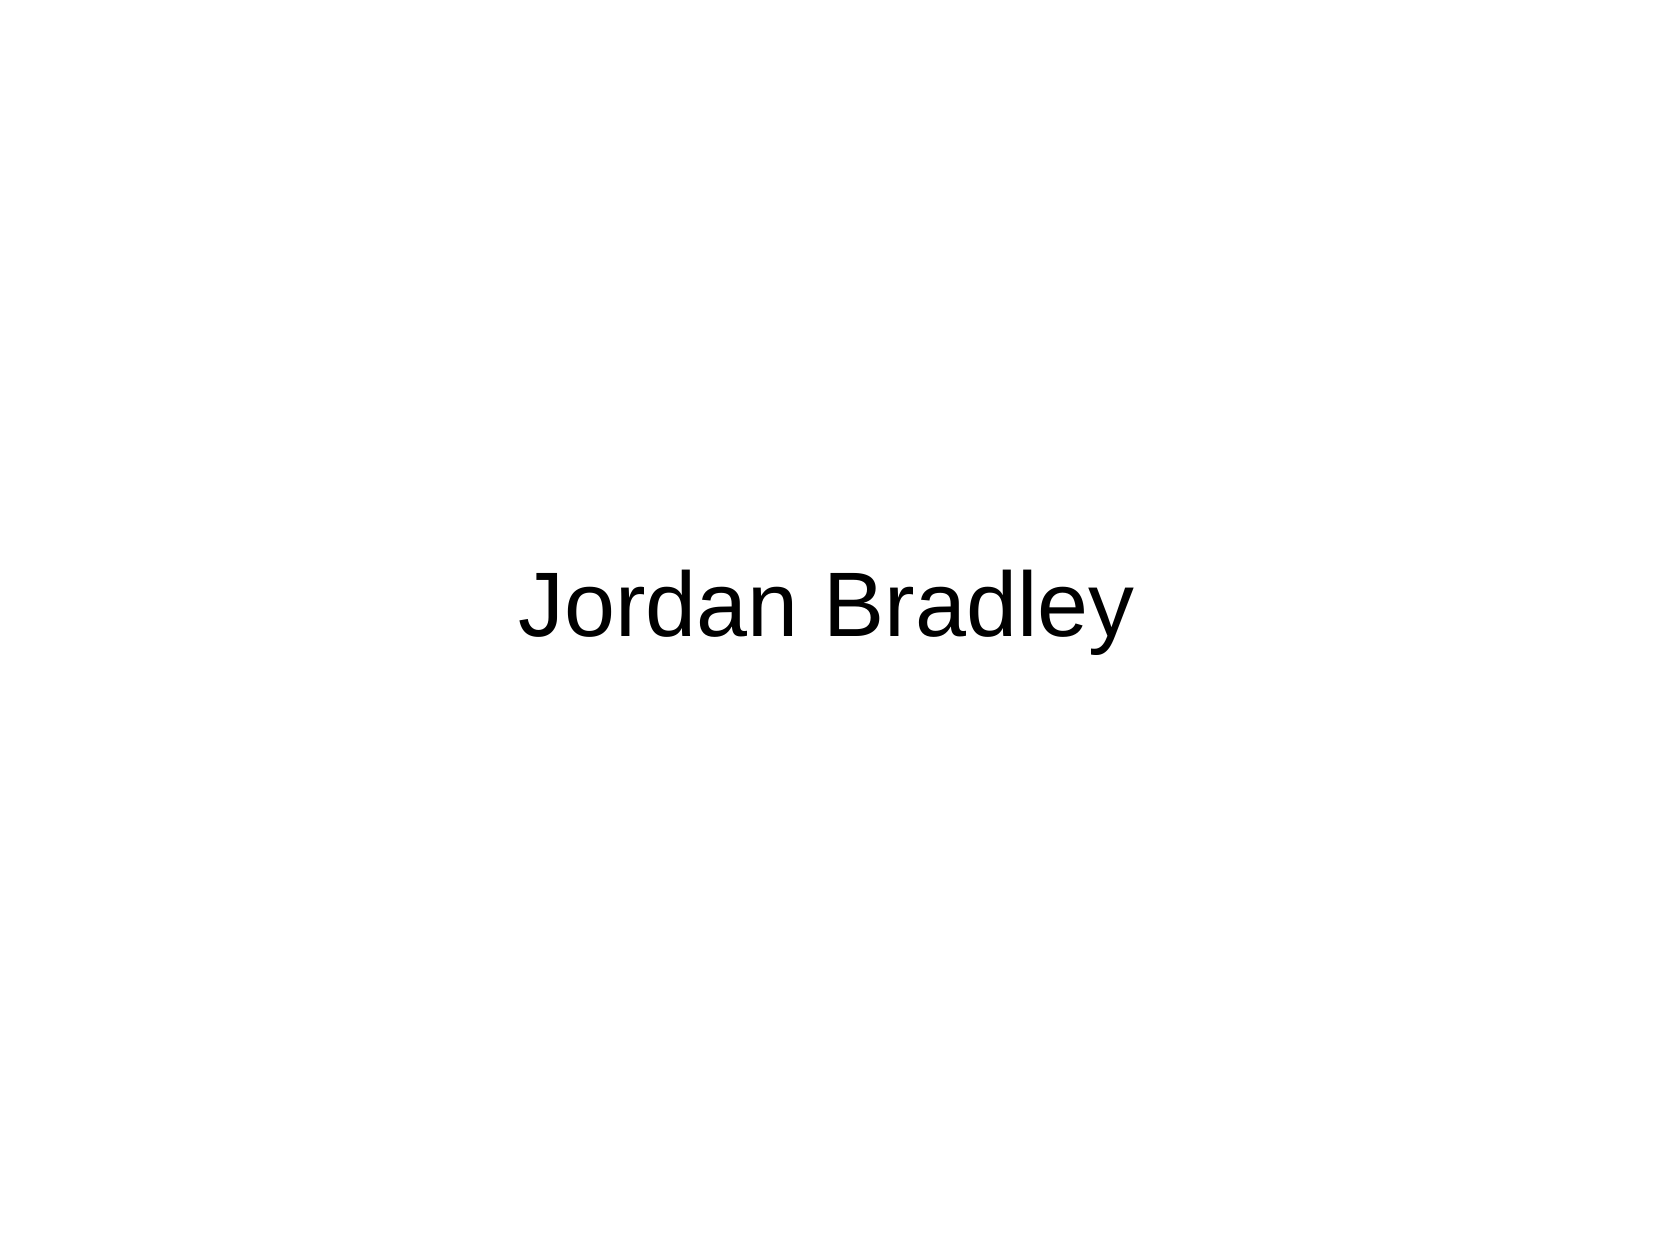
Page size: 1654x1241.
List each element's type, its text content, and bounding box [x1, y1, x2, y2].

title Jordan Bradley [82, 501, 1571, 709]
